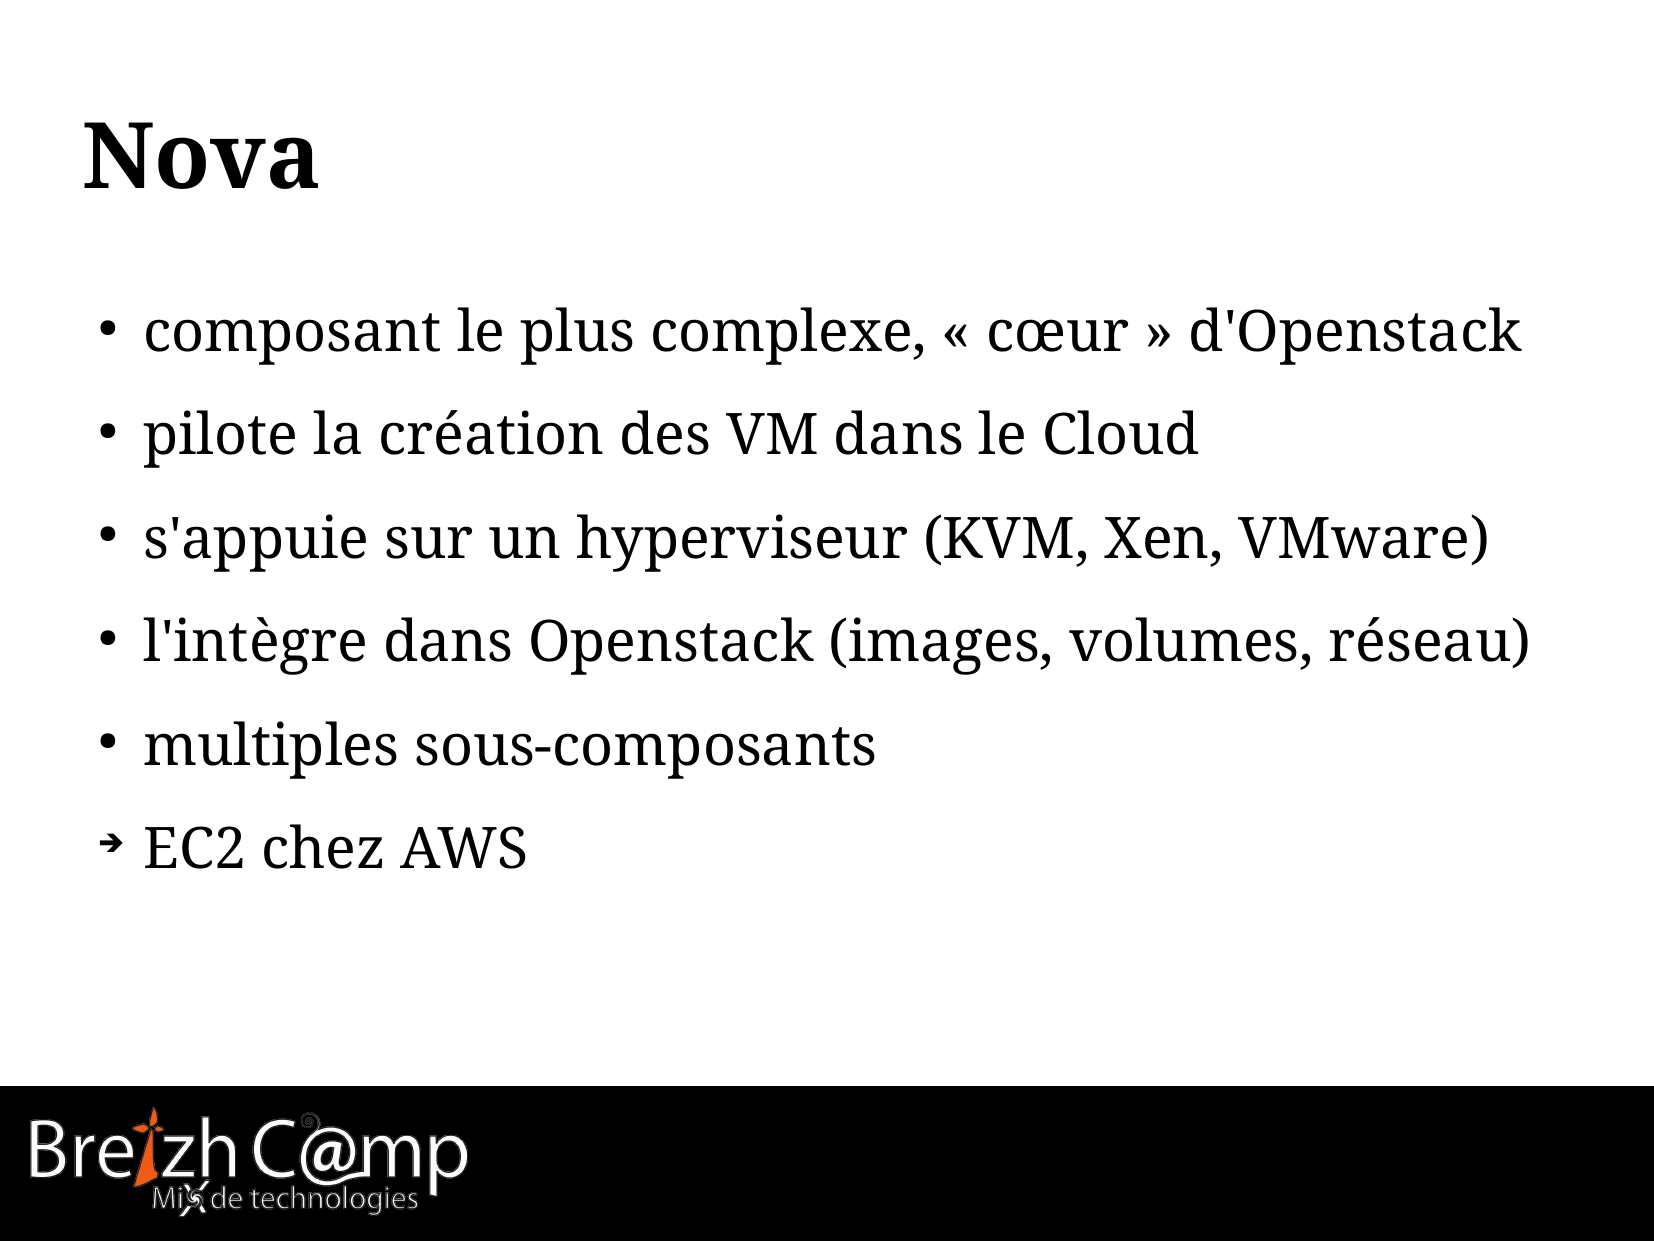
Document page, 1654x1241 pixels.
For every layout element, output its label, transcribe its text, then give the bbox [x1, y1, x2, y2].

title Nova [82, 49, 1571, 257]
list composant le plus complexe, « cœur » d'Openstack pilote la création des VM dans le Cloud s'appuie sur un hyperviseur (KVM, Xen, VMware) l'intègre dans Openstack (images, volumes, réseau) multiples sous-composants EC2 chez AWS [82, 290, 1538, 1010]
picture [30, 1107, 468, 1217]
